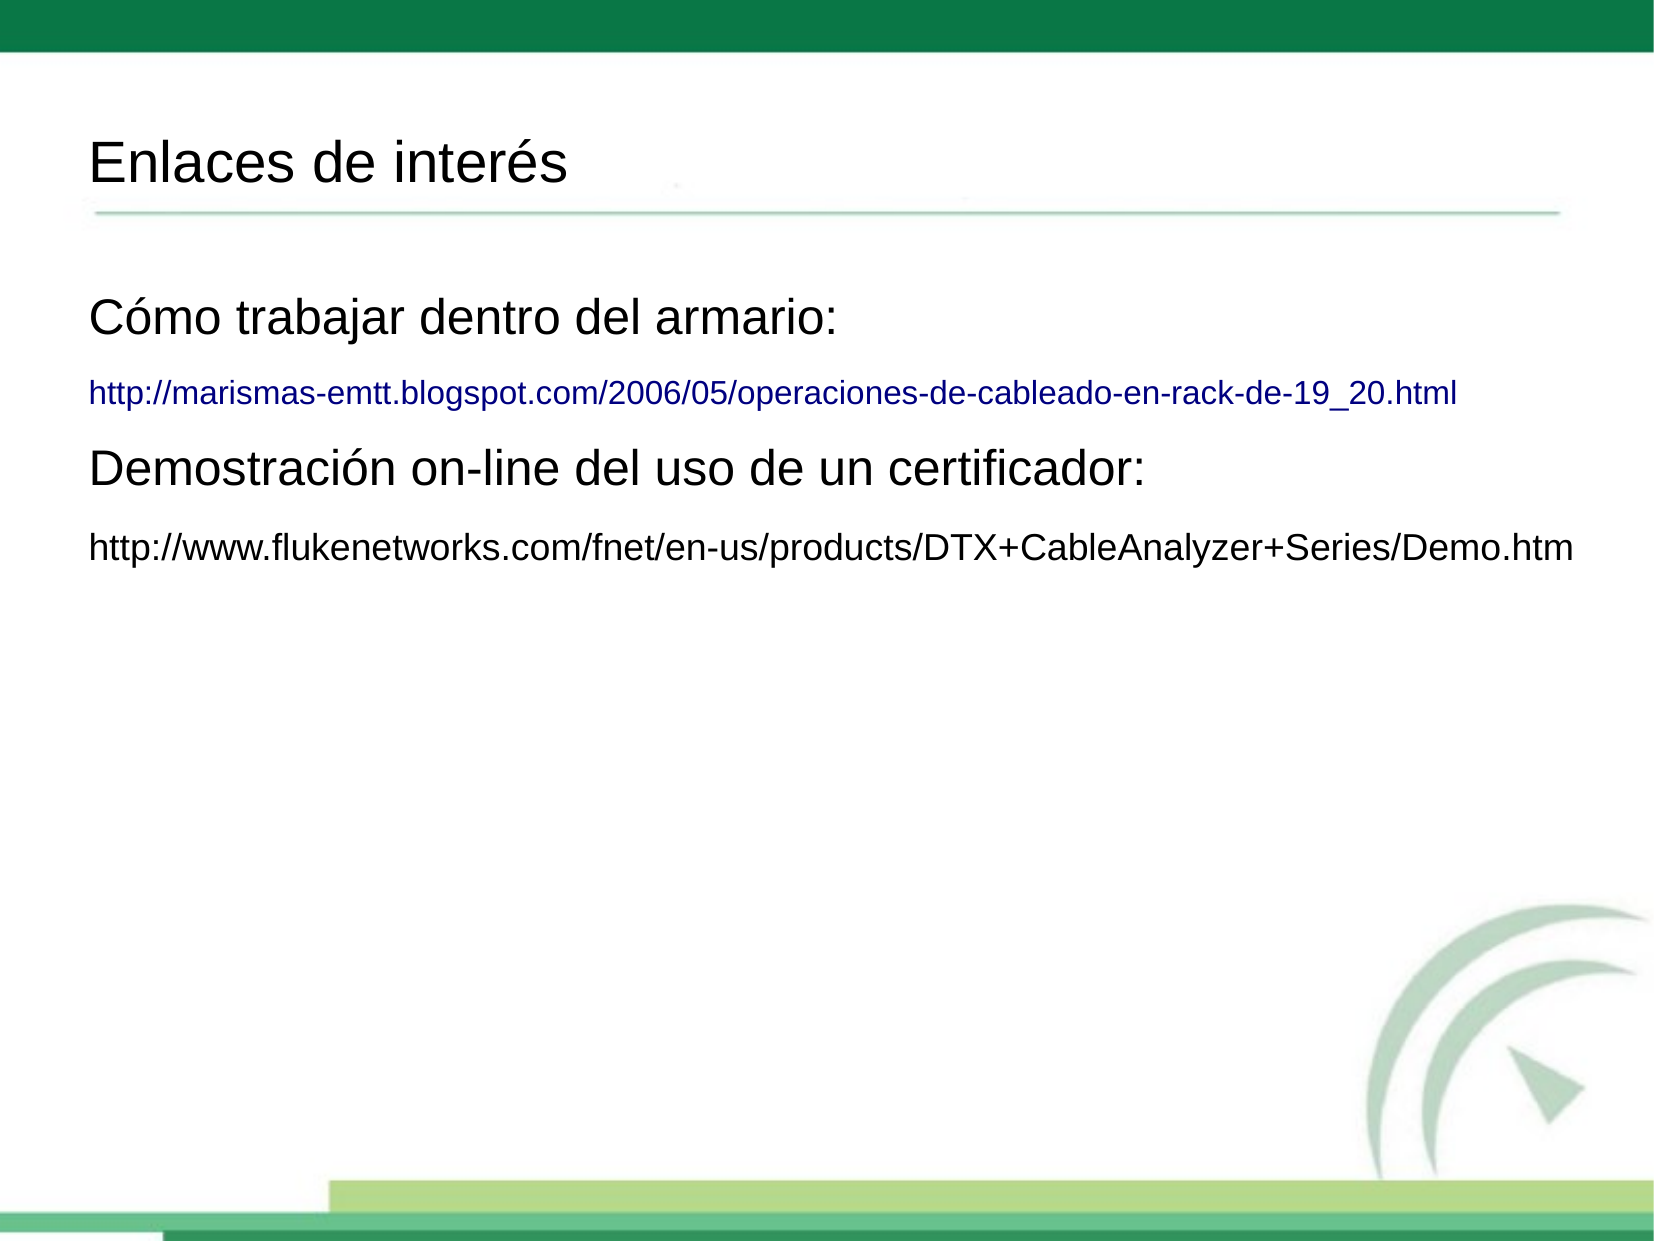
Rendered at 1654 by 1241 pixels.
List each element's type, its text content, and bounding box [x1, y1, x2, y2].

list Cómo trabajar dentro del armario: http://marismas-emtt.blogspot.com/2006/05/operaciones-de-cableado-en-rack-de-19_20.html Demostración on-line del uso de un certificador: http://www.flukenetworks.com/fnet/en-us/products/DTX+CableAnalyzer+Series/Demo.htm [88, 288, 1577, 1093]
title Enlaces de interés [88, 66, 1577, 259]
picture [0, 0, 1654, 1241]
